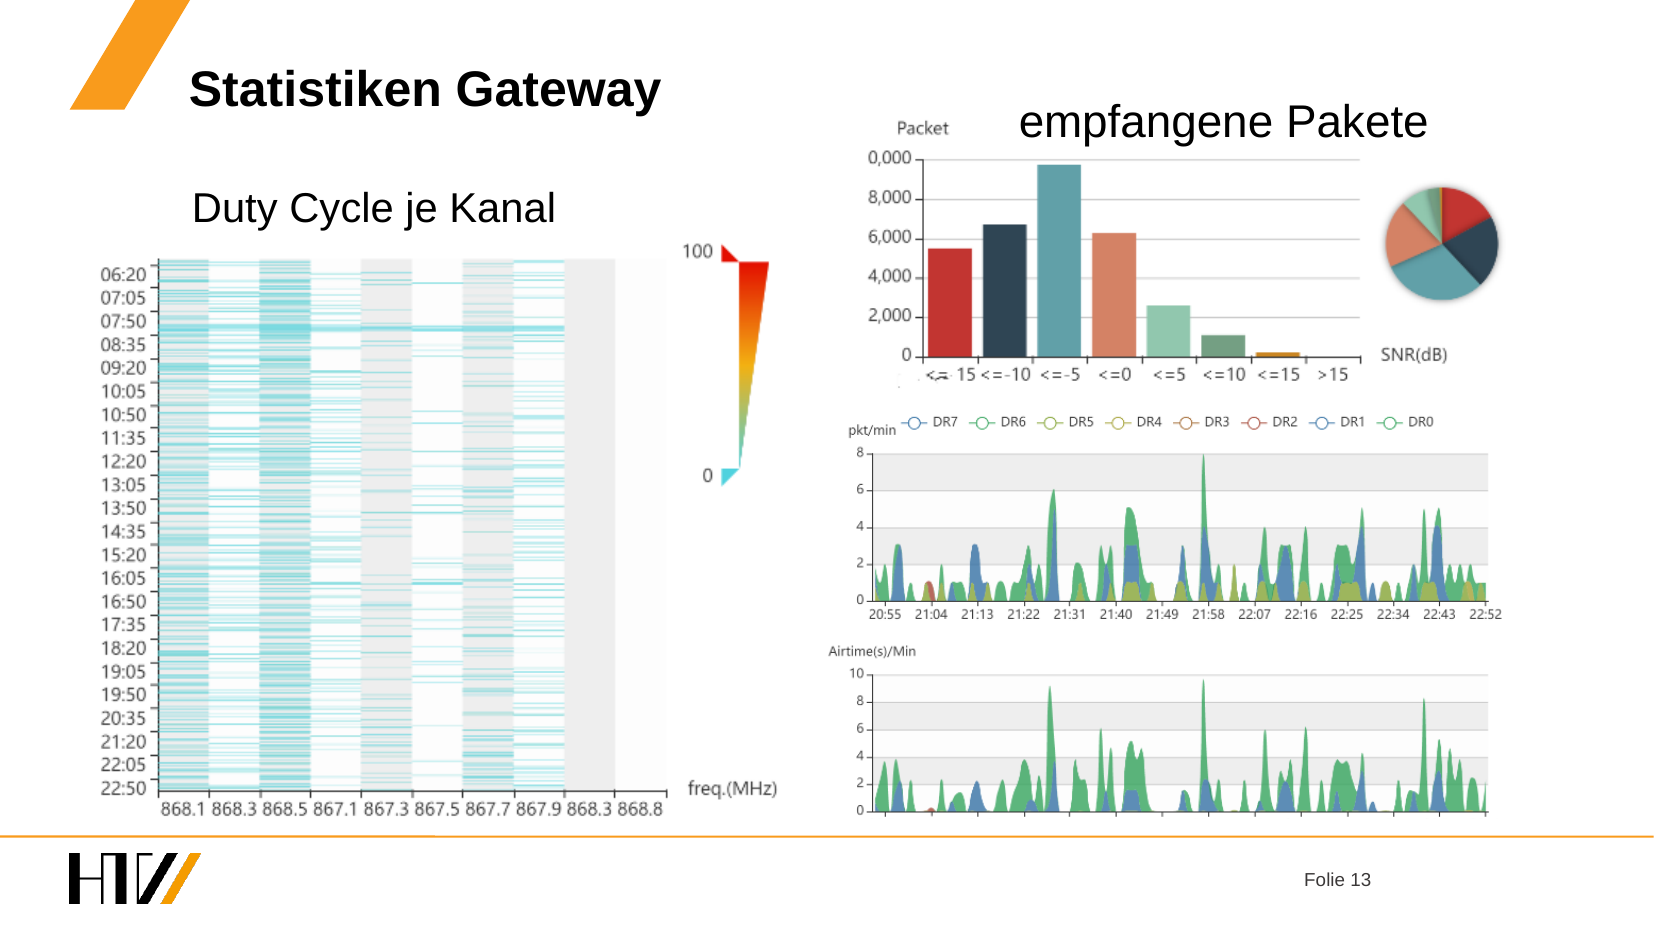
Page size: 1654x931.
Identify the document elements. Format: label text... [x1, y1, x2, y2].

picture [69, 853, 201, 904]
text_box Duty Cycle je Kanal [177, 177, 591, 239]
slide_number Folie <Foliennummer> [1281, 853, 1395, 904]
title Statistiken Gateway [188, 32, 1574, 118]
picture [88, 236, 781, 825]
picture [821, 118, 1506, 819]
text_box empfangene Pakete [1003, 88, 1447, 155]
